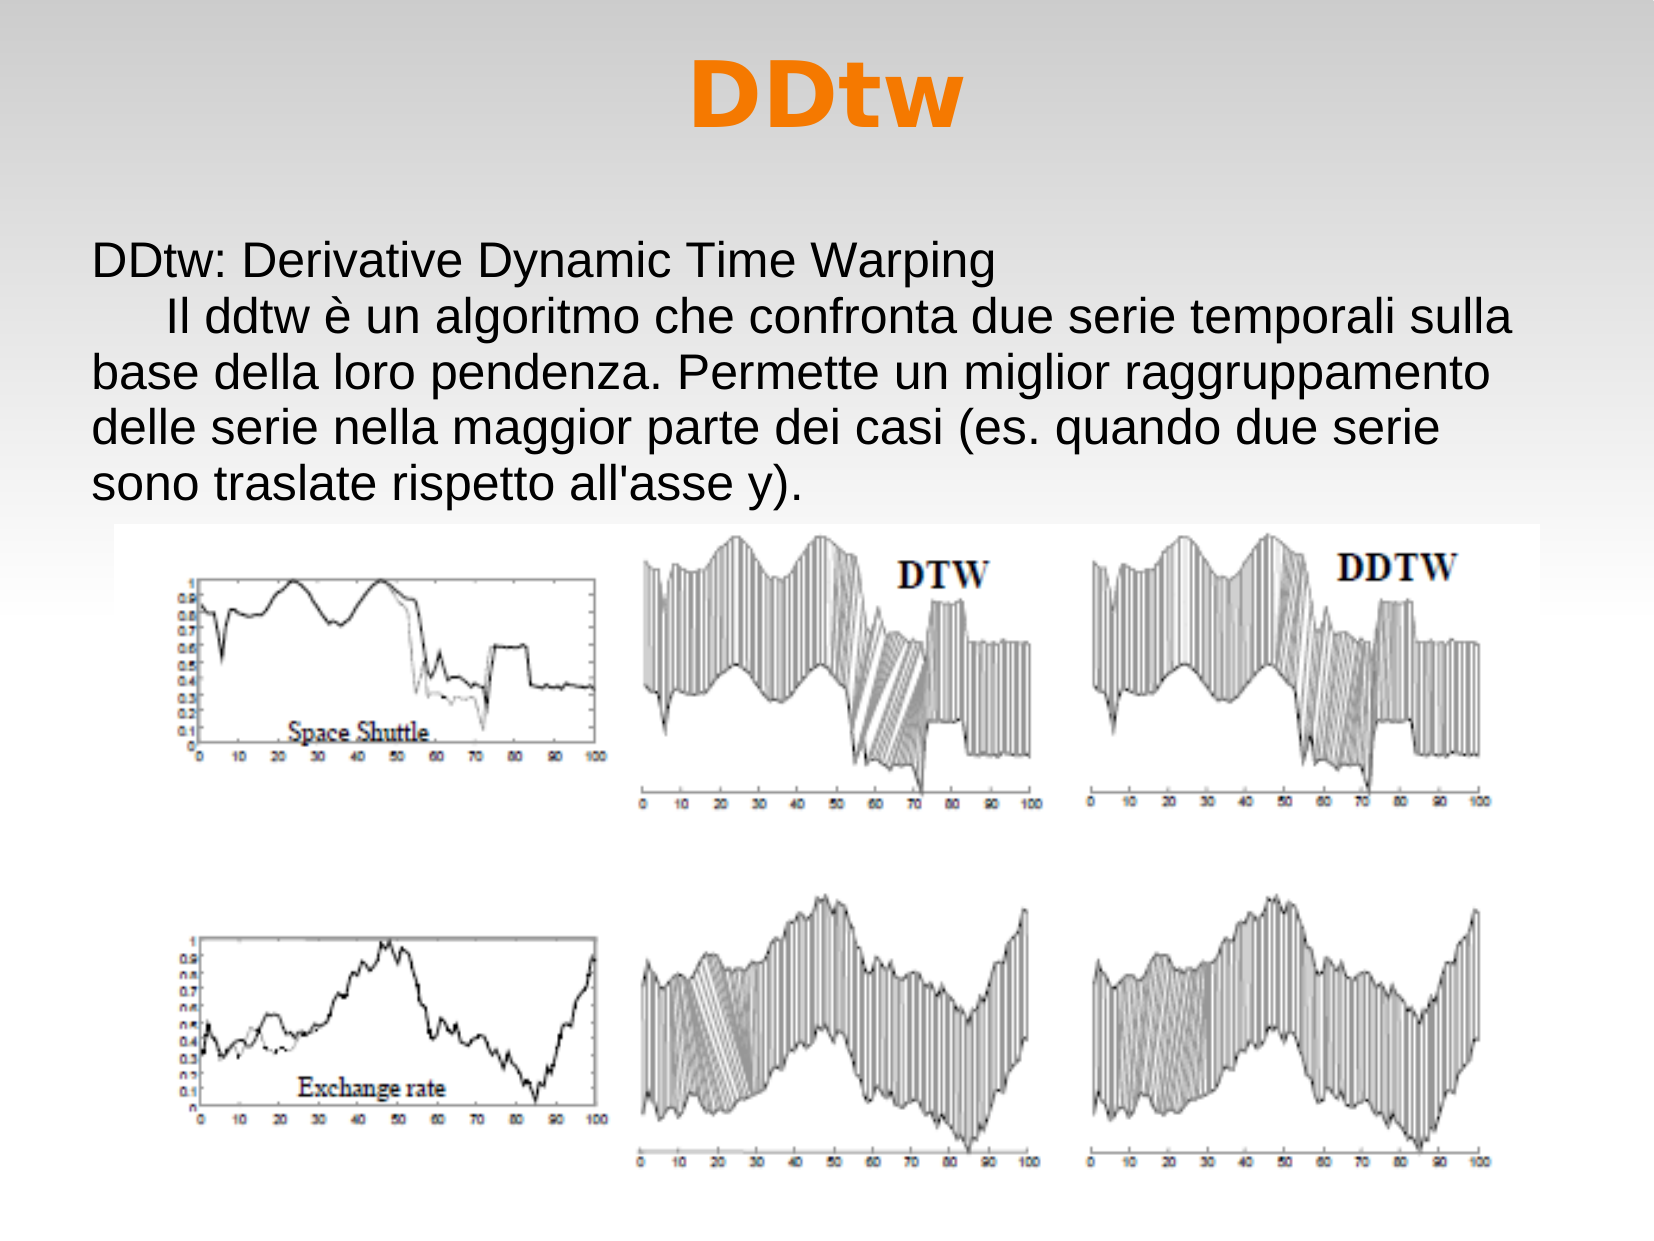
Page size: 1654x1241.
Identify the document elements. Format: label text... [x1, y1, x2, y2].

picture [114, 524, 1540, 1201]
title DDtw [82, 0, 1571, 193]
text_box DDtw: Derivative Dynamic Time Warping Il ddtw è un algoritmo che confronta due serie temporali sulla base della loro pendenza. Permette un miglior raggruppamento delle serie nella maggior parte dei casi (es. quando due serie sono traslate rispetto all'asse y). [76, 225, 1577, 519]
